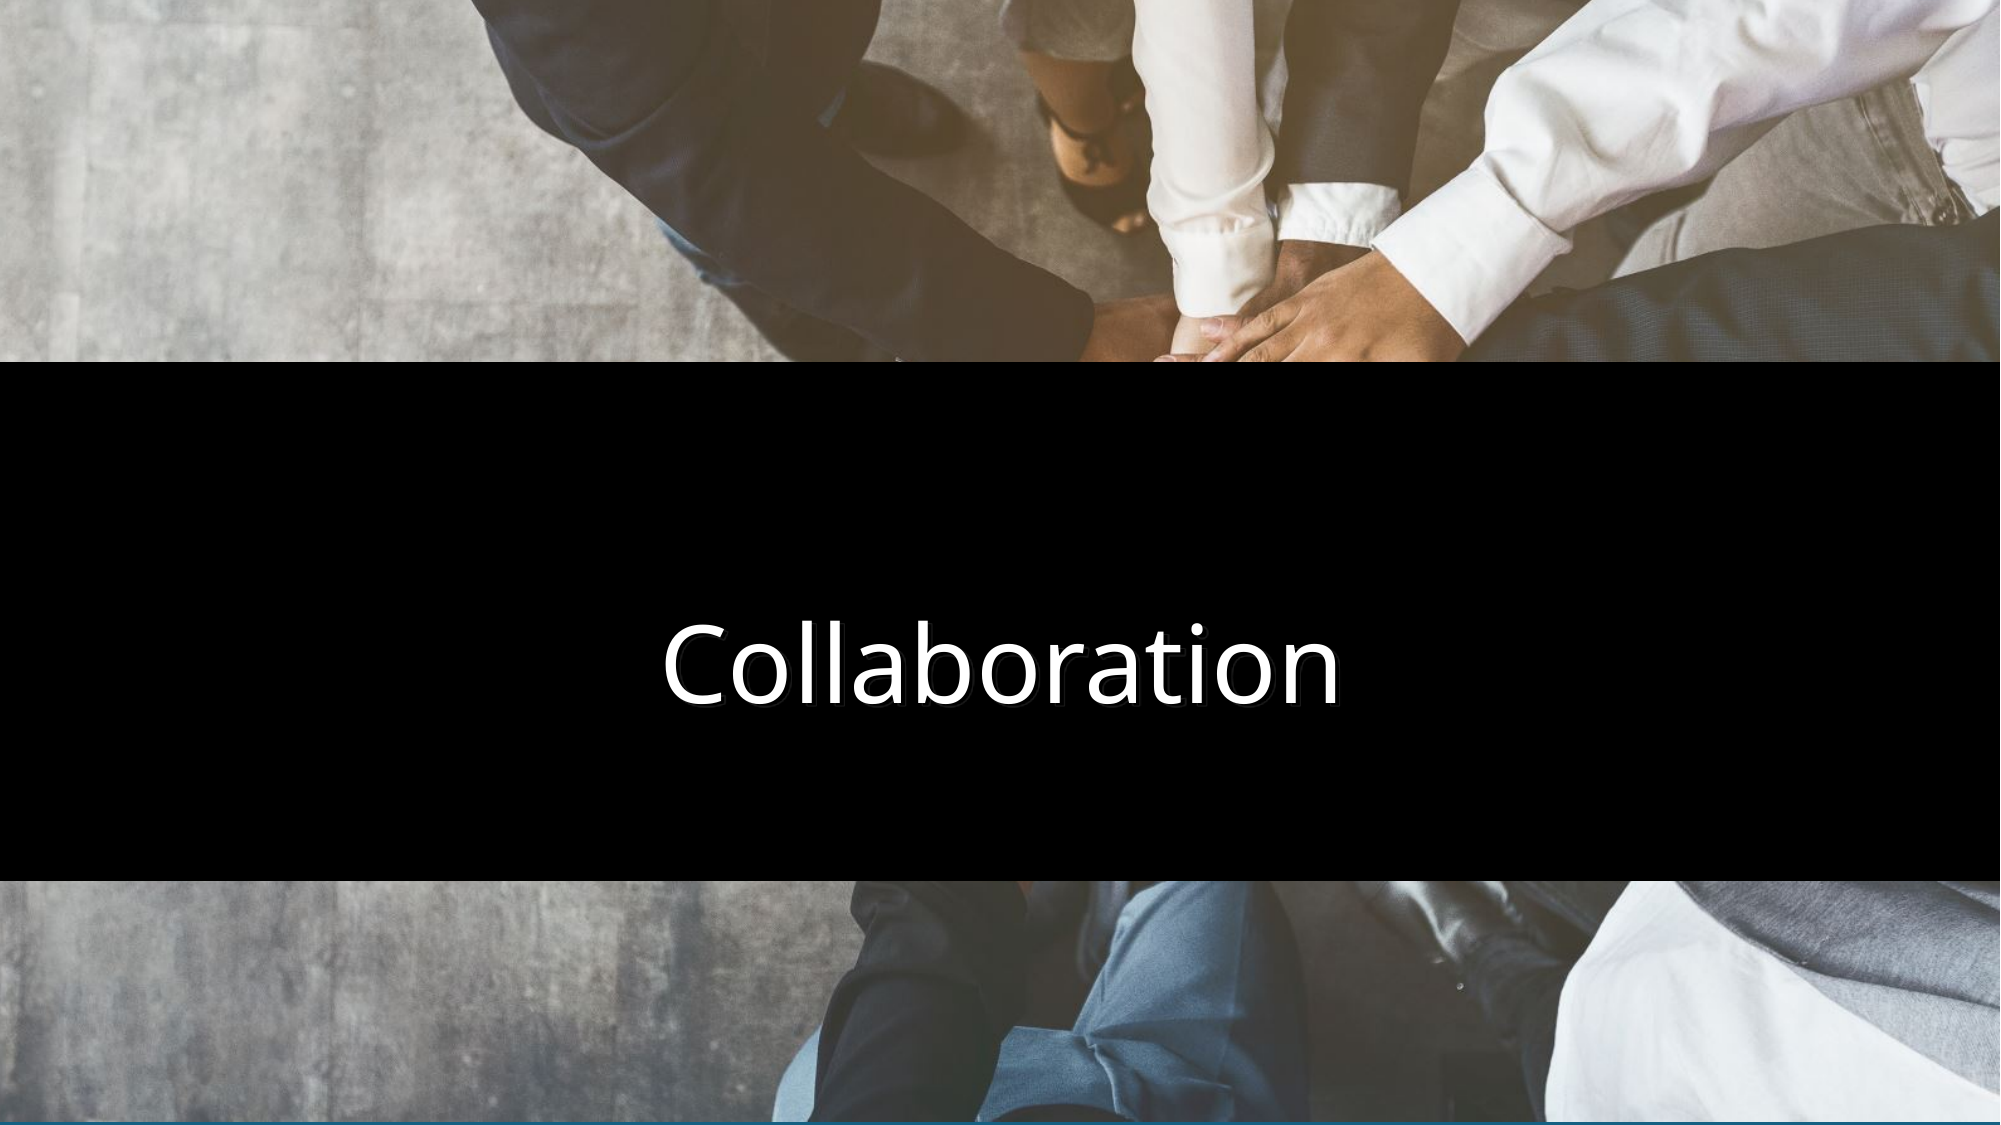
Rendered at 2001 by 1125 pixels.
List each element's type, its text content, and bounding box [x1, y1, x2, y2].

text_box [0, 362, 2000, 881]
picture [0, 0, 2000, 362]
picture [0, 881, 2000, 1123]
title Collaboration [177, 147, 1828, 735]
